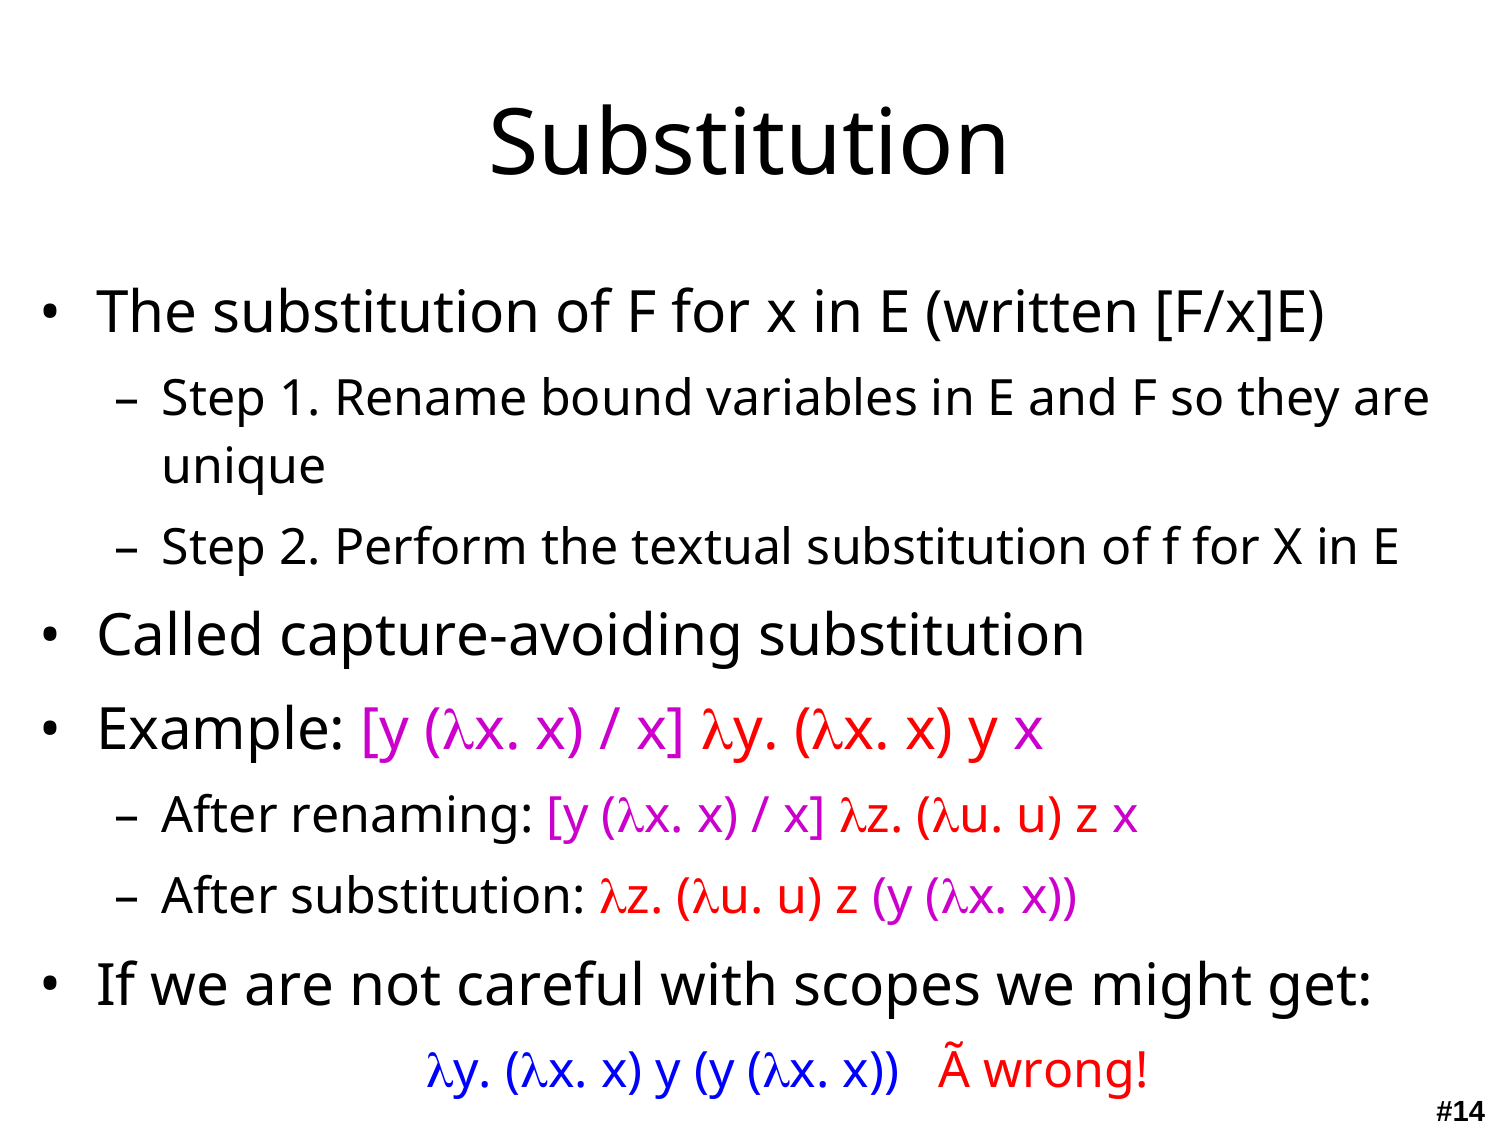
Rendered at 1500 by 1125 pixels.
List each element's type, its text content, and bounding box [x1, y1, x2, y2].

title Substitution [24, 45, 1476, 233]
list The substitution of F for x in E (written [F/x]E) Step 1. Rename bound variables in E and F so they are unique Step 2. Perform the textual substitution of f for X in E Called capture-avoiding substitution Example: [y (x. x) / x] y. (x. x) y x After renaming: [y (x. x) / x] z. (u. u) z x After substitution: z. (u. u) z (y (x. x)) If we are not careful with scopes we might get: y. (x. x) y (y (x. x)) Ã wrong! [24, 262, 1476, 1101]
